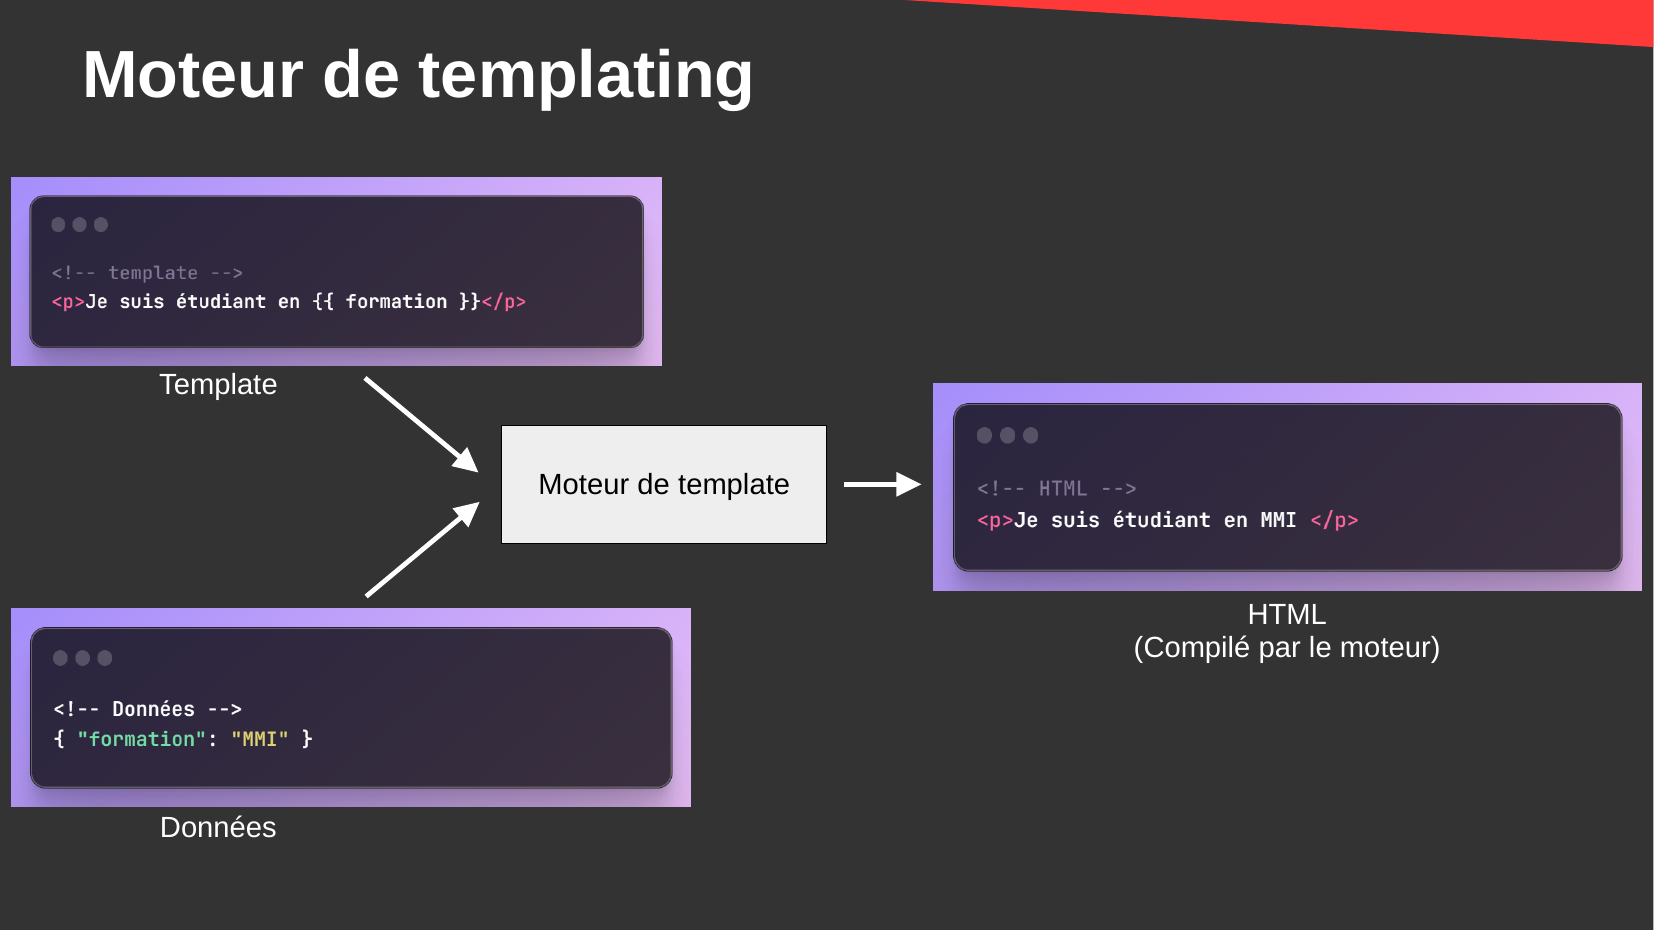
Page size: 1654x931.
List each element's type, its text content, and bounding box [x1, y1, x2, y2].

text_box [904, 0, 1654, 48]
text_box HTML (Compilé par le moteur) [1080, 590, 1495, 671]
picture [11, 608, 691, 807]
text_box Template [11, 360, 426, 418]
title Moteur de templating [82, 37, 1571, 114]
picture [11, 177, 662, 366]
text_box Moteur de template [501, 425, 827, 544]
picture [933, 383, 1642, 591]
text_box Données [11, 807, 426, 860]
